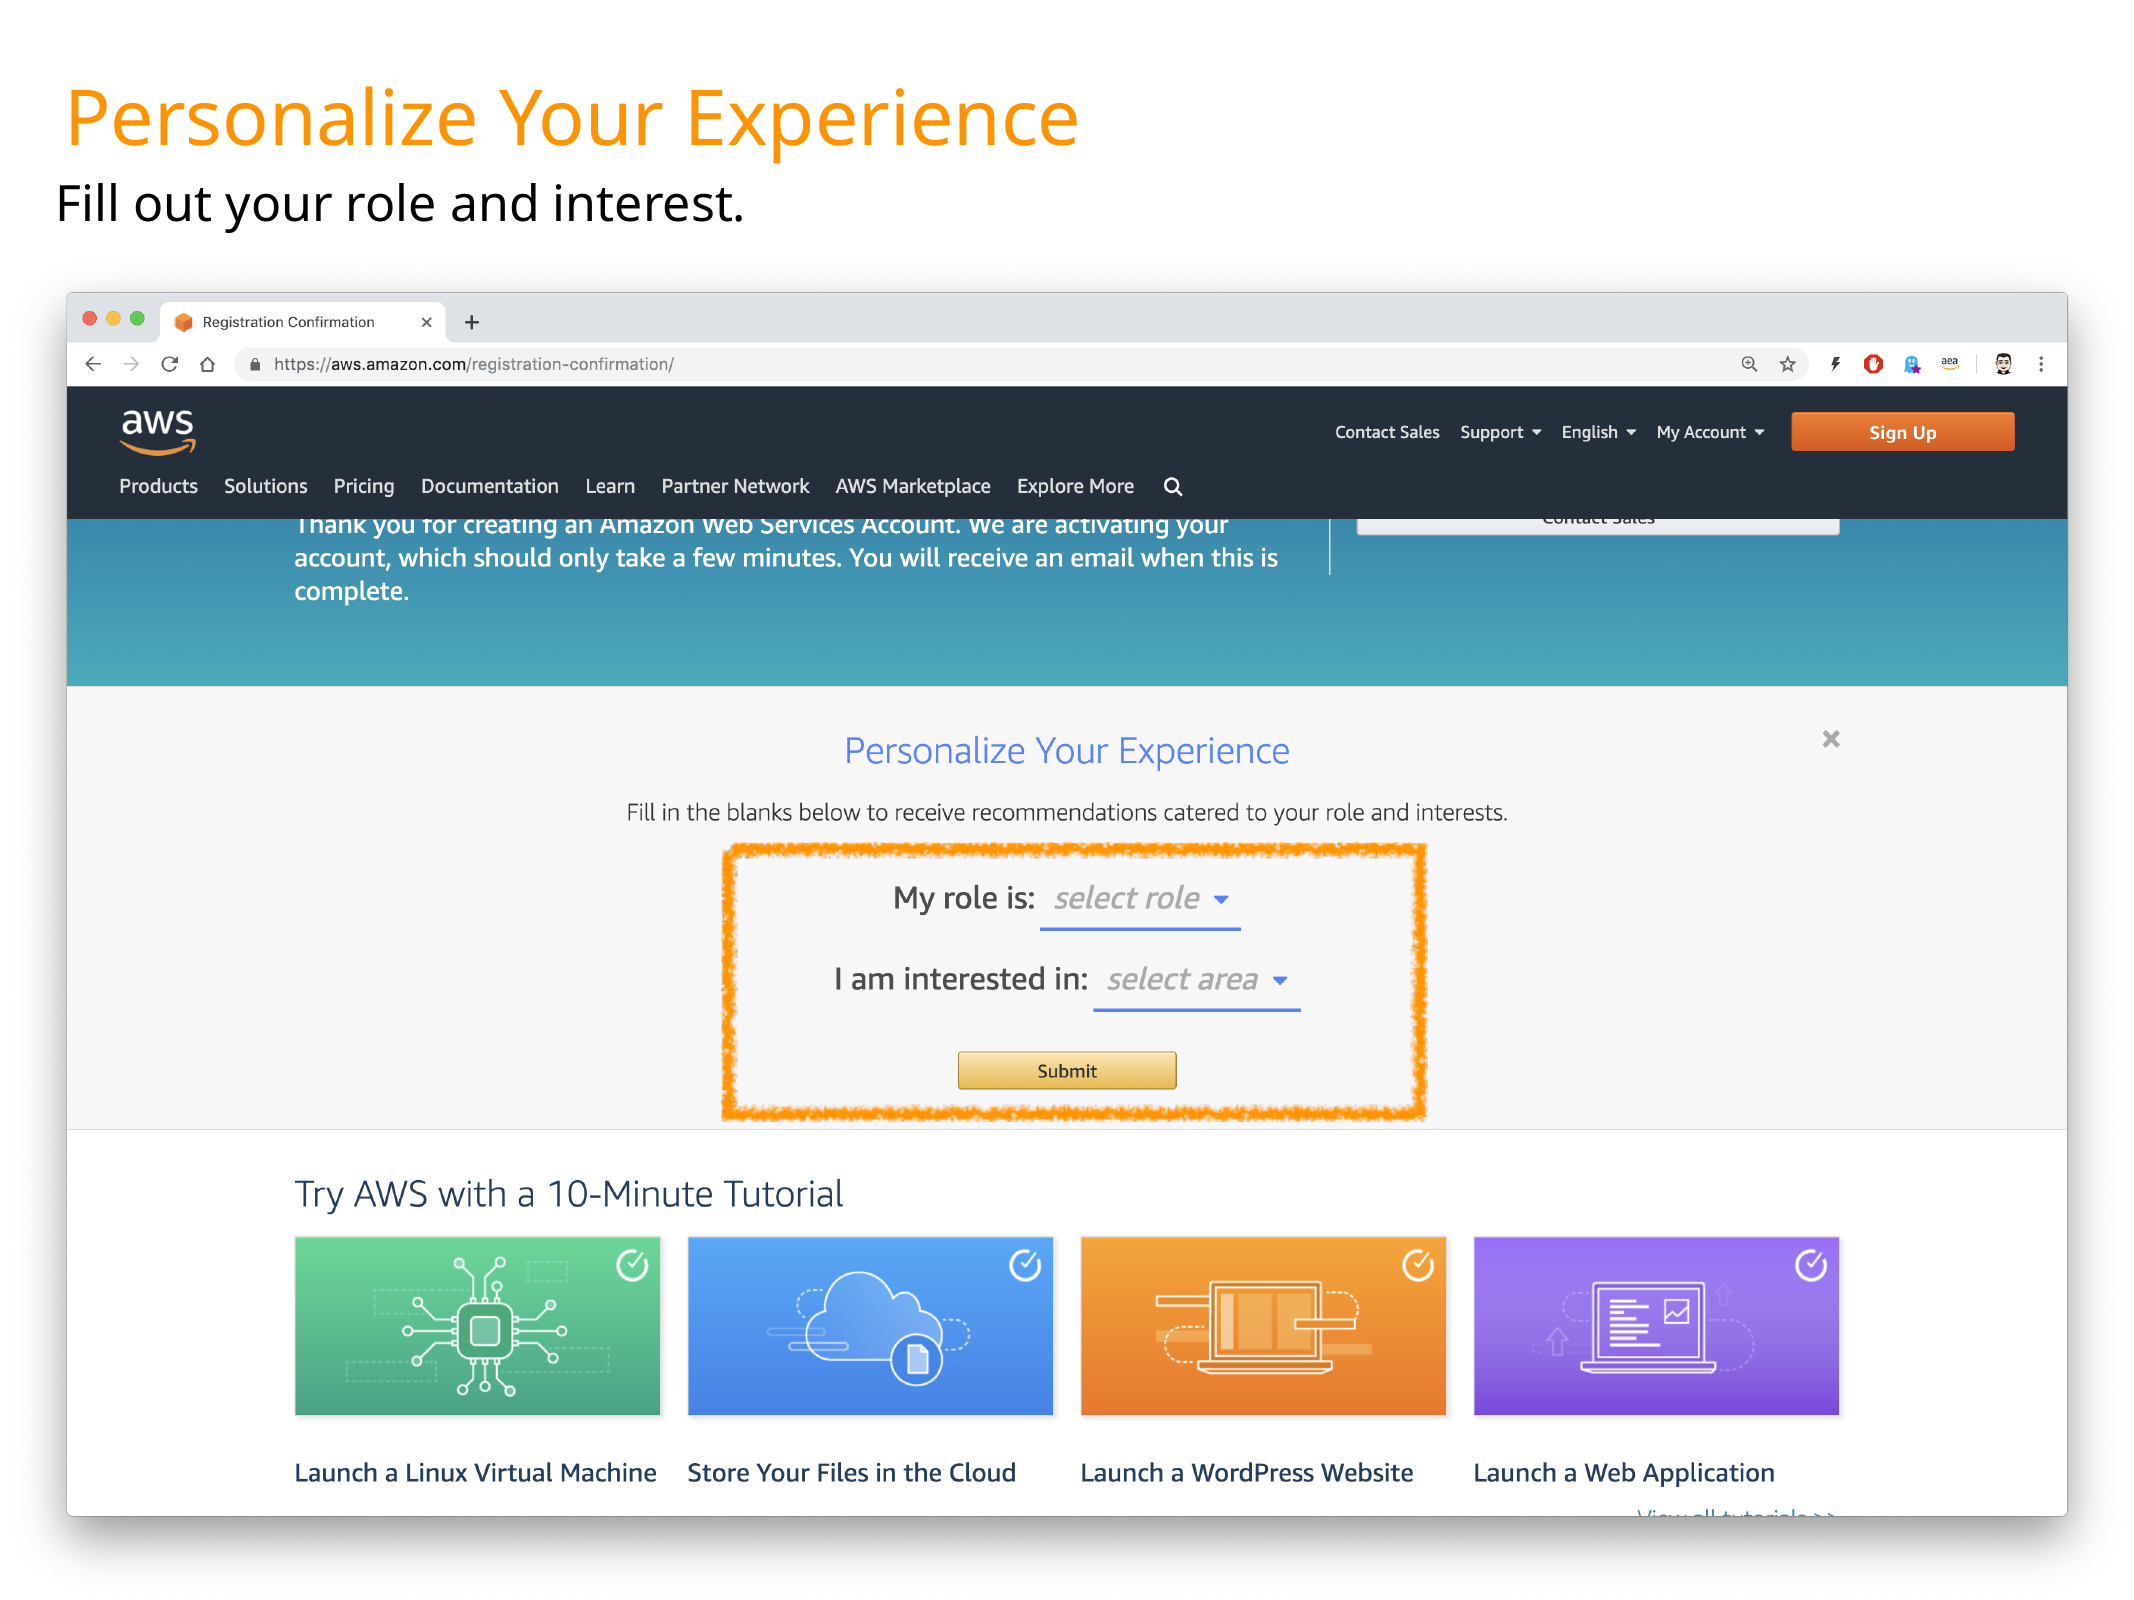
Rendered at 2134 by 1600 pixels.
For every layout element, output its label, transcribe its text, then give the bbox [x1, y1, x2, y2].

picture [0, 247, 2134, 1600]
text_box Personalize Your Experience [55, 59, 1091, 170]
text_box Fill out your role and interest. [47, 162, 769, 240]
